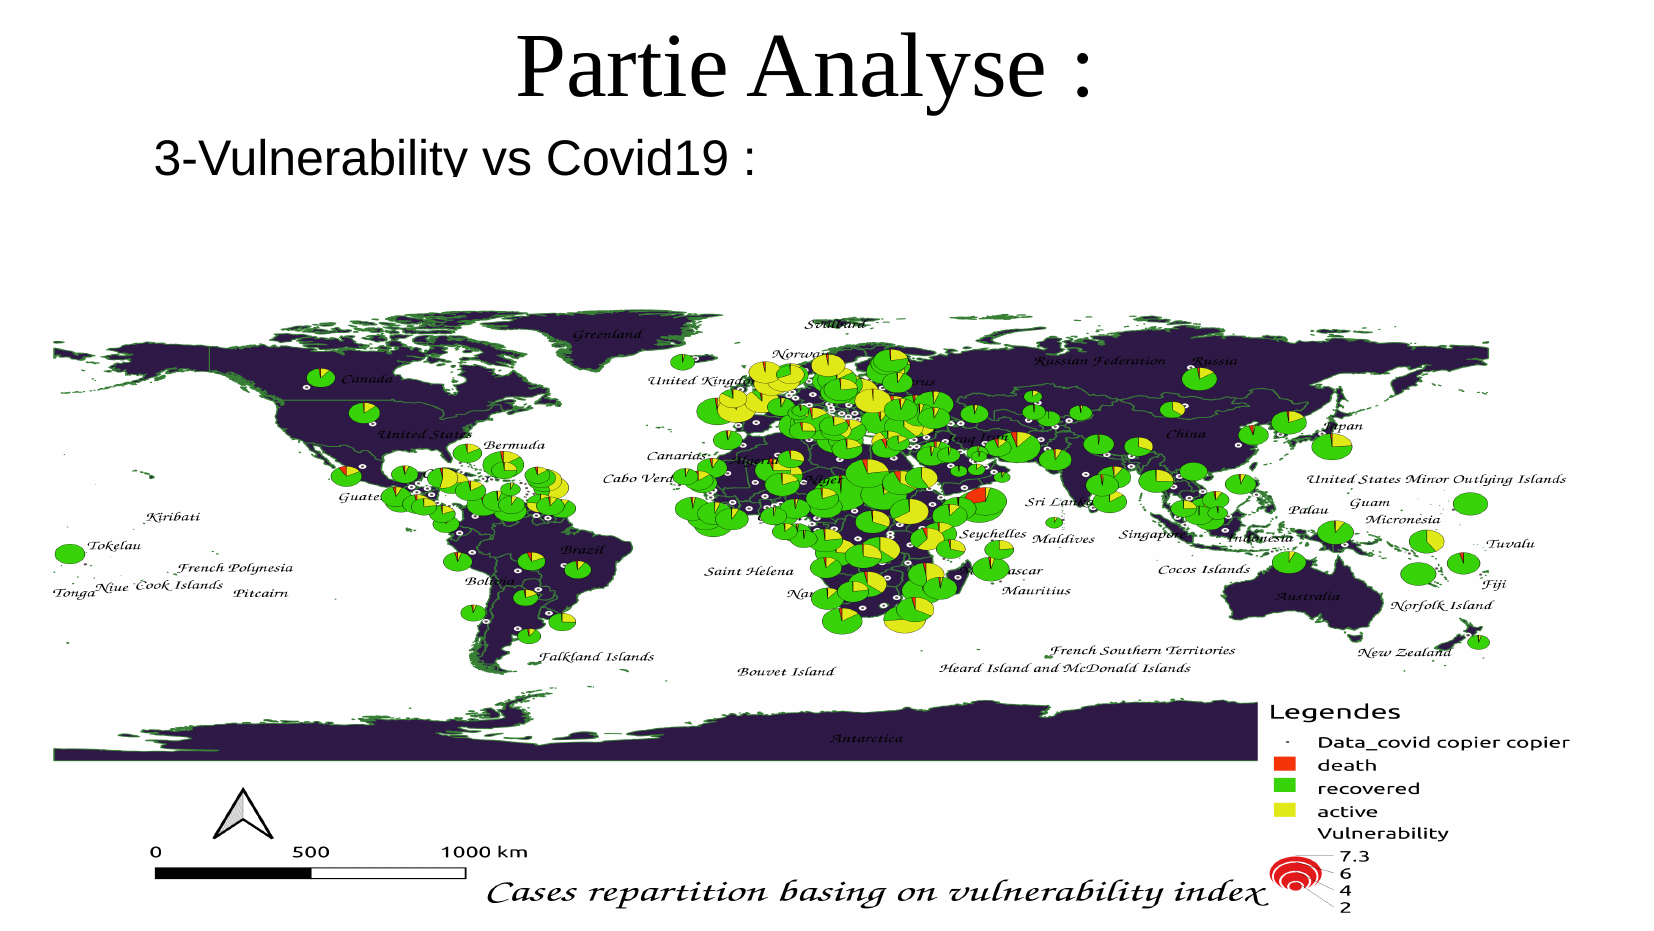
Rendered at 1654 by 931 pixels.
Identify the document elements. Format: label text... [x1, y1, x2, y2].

list 3-Vulnerability vs Covid19 : [82, 129, 1571, 177]
title Partie Analyse : [23, 11, 1589, 119]
picture [23, 177, 1630, 922]
